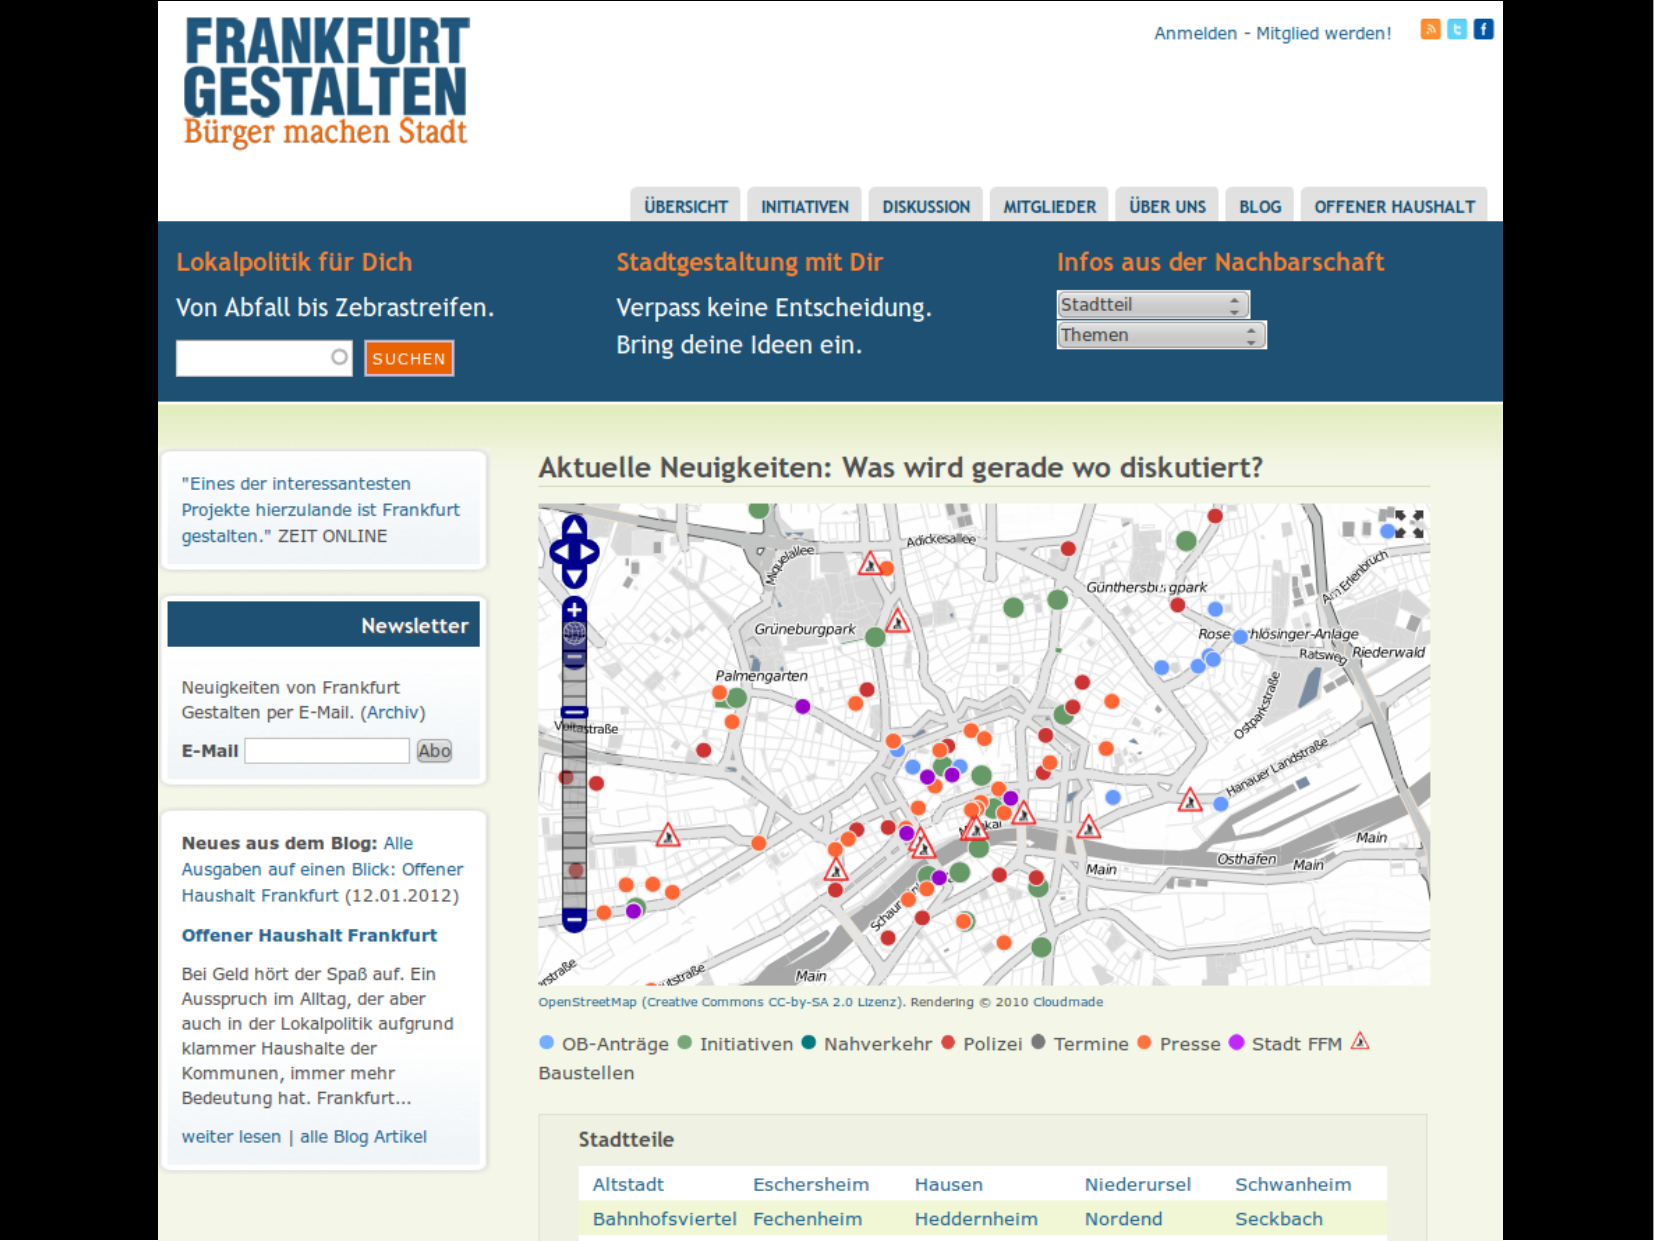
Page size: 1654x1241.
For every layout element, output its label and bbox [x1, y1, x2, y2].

picture [158, 1, 1503, 1241]
